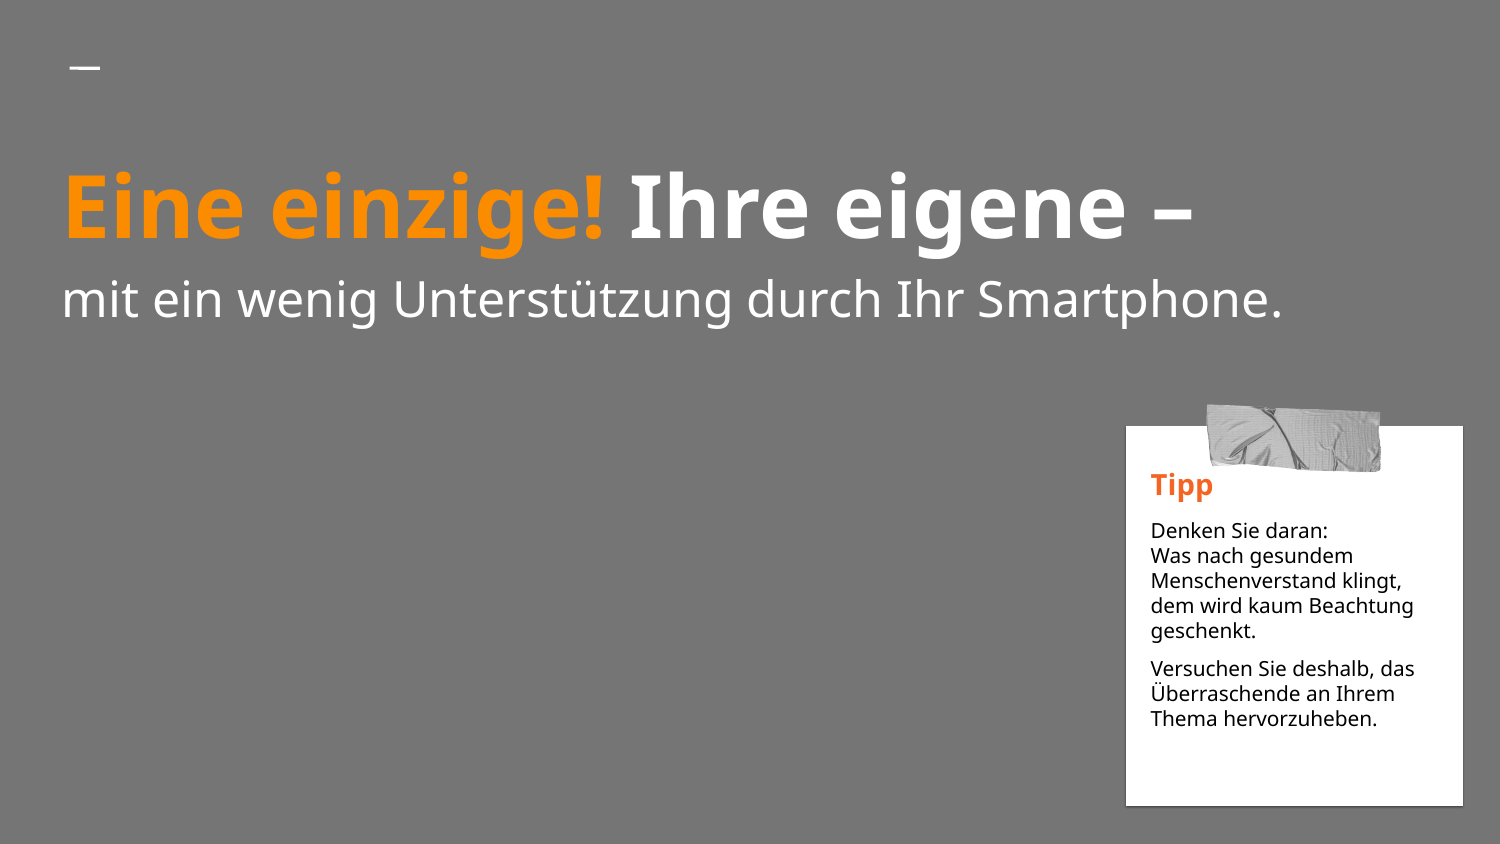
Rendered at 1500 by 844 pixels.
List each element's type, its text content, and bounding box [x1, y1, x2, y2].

title Eine einzige! Ihre eigene – mit ein wenig Unterstützung durch Ihr Smartphone. [46, 129, 1461, 759]
text_box Tipp Denken Sie daran: Was nach gesundem Menschenverstand klingt, dem wird kaum Beachtung geschenkt. Versuchen Sie deshalb, das Überraschende an Ihrem Thema hervorzuheben. [1135, 451, 1452, 781]
picture [1112, 404, 1476, 821]
